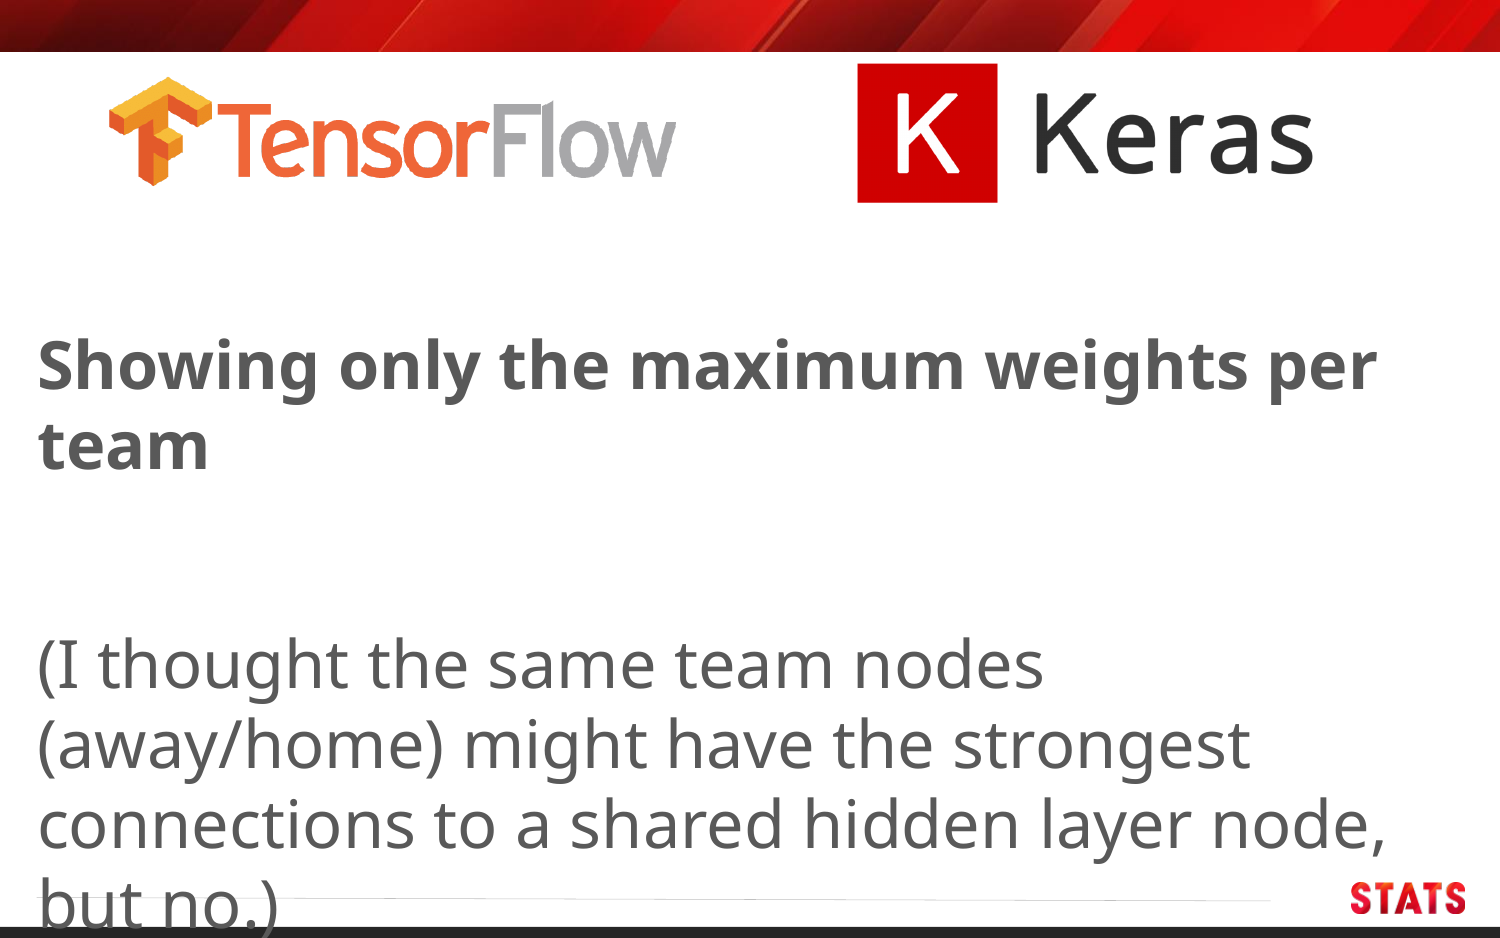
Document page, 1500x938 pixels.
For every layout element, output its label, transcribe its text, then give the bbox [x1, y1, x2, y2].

picture [109, 62, 676, 211]
list Showing only the maximum weights per team (I thought the same team nodes (away/home) might have the strongest connections to a shared hidden layer node, but no.) [22, 205, 1428, 751]
picture [0, 0, 1500, 52]
picture [855, 61, 1346, 205]
picture [1351, 882, 1465, 914]
